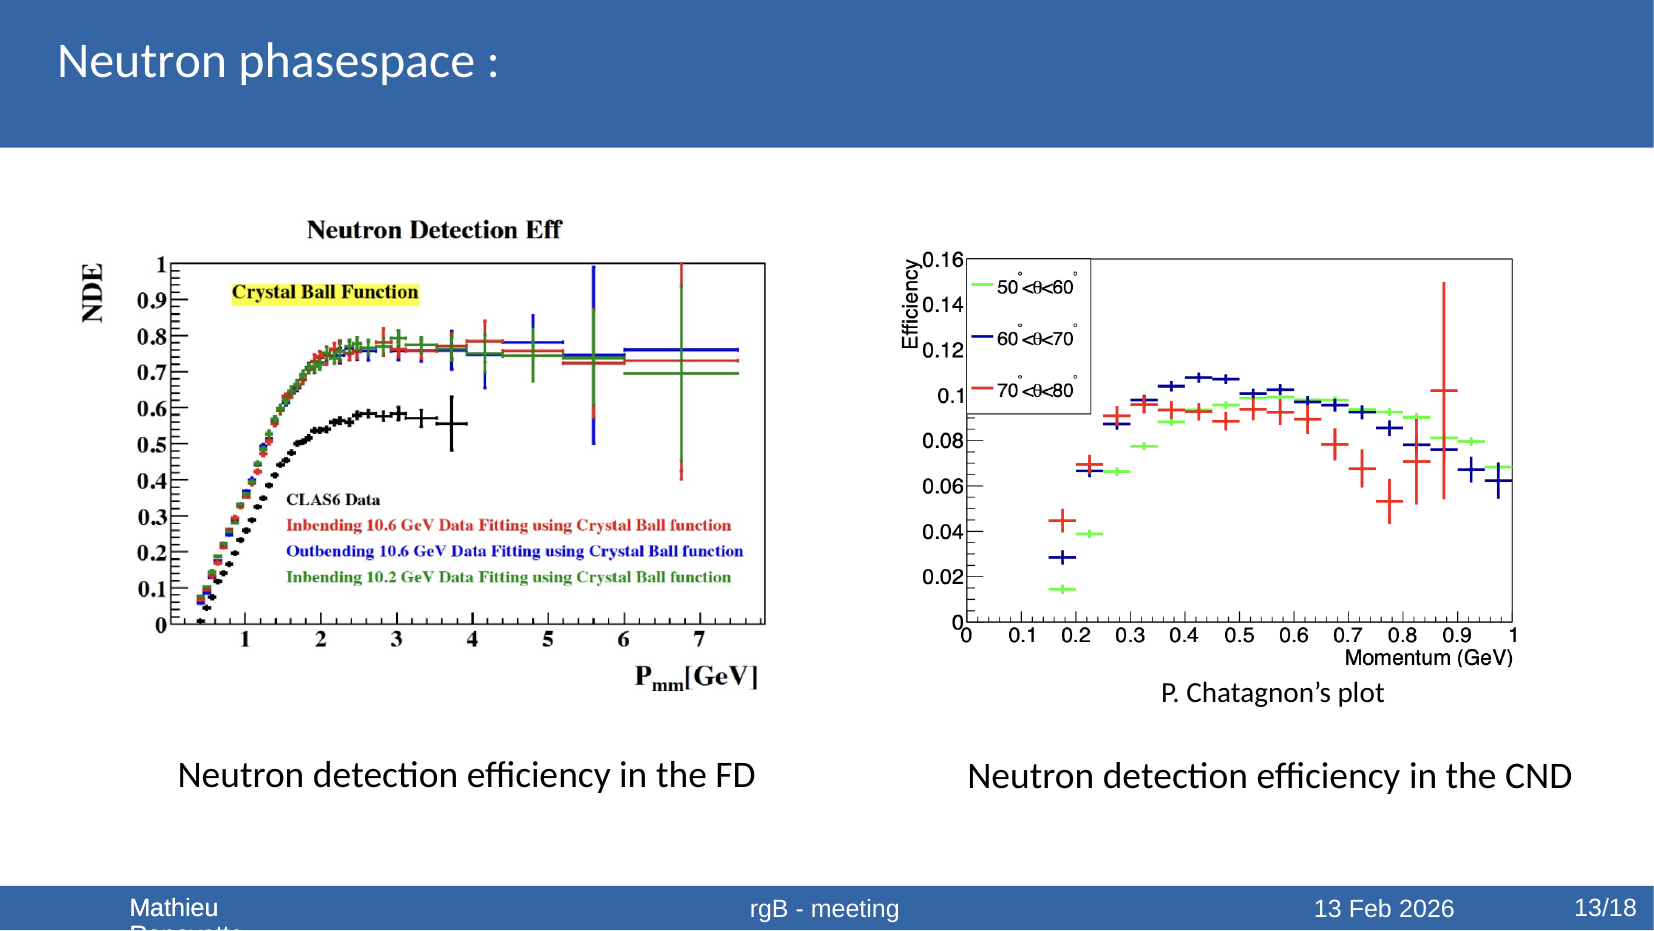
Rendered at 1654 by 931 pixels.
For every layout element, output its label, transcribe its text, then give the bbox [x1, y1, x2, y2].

picture [60, 186, 848, 723]
text_box 13/18 [1559, 885, 1654, 930]
text_box [226, 885, 1654, 931]
text_box rgB - meeting [734, 887, 953, 931]
picture [885, 227, 1577, 690]
text_box P. Chatagnon’s plot [1146, 665, 1403, 716]
text_box Neutron phasespace : [42, 32, 1654, 110]
text_box [0, 0, 1654, 148]
text_box Neutron detection efficiency in the CND [952, 743, 1597, 805]
text_box Neutron detection efficiency in the FD [162, 742, 780, 803]
text_box 13 Feb 2026 [1299, 887, 1536, 931]
text_box Mathieu Ronayette [114, 885, 355, 929]
text_box [0, 885, 131, 931]
